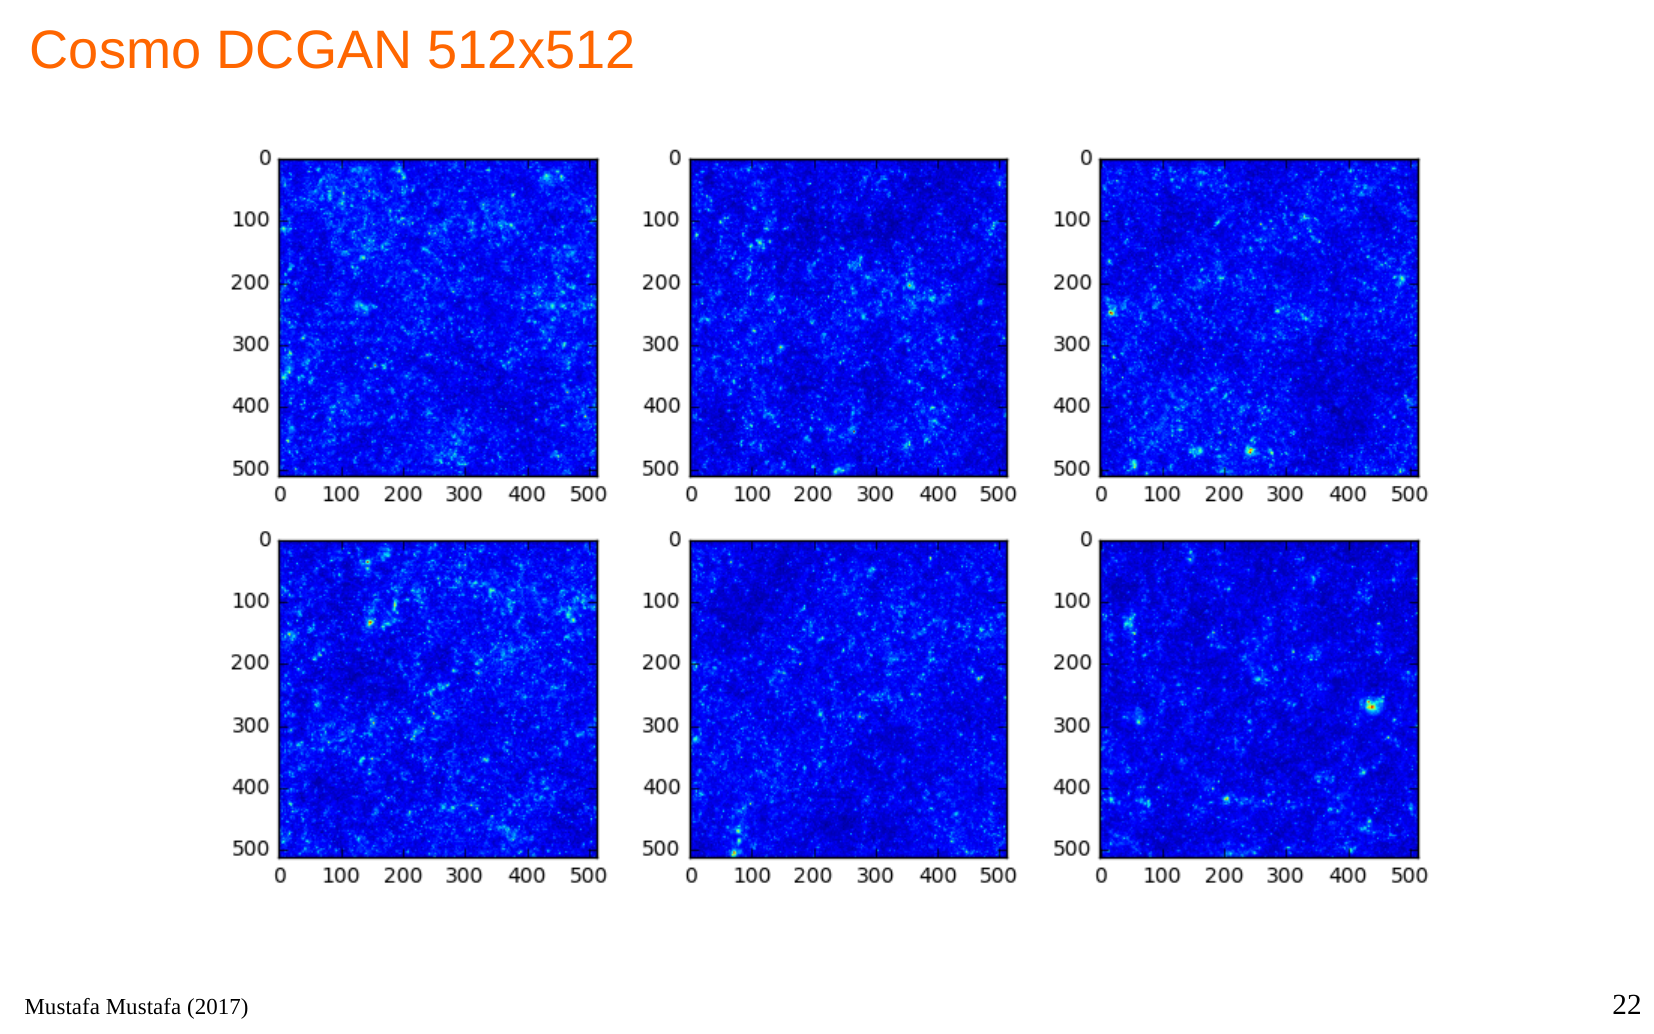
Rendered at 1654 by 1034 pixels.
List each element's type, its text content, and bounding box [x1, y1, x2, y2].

title Cosmo DCGAN 512x512 [29, 17, 1621, 82]
picture [79, 69, 1580, 970]
